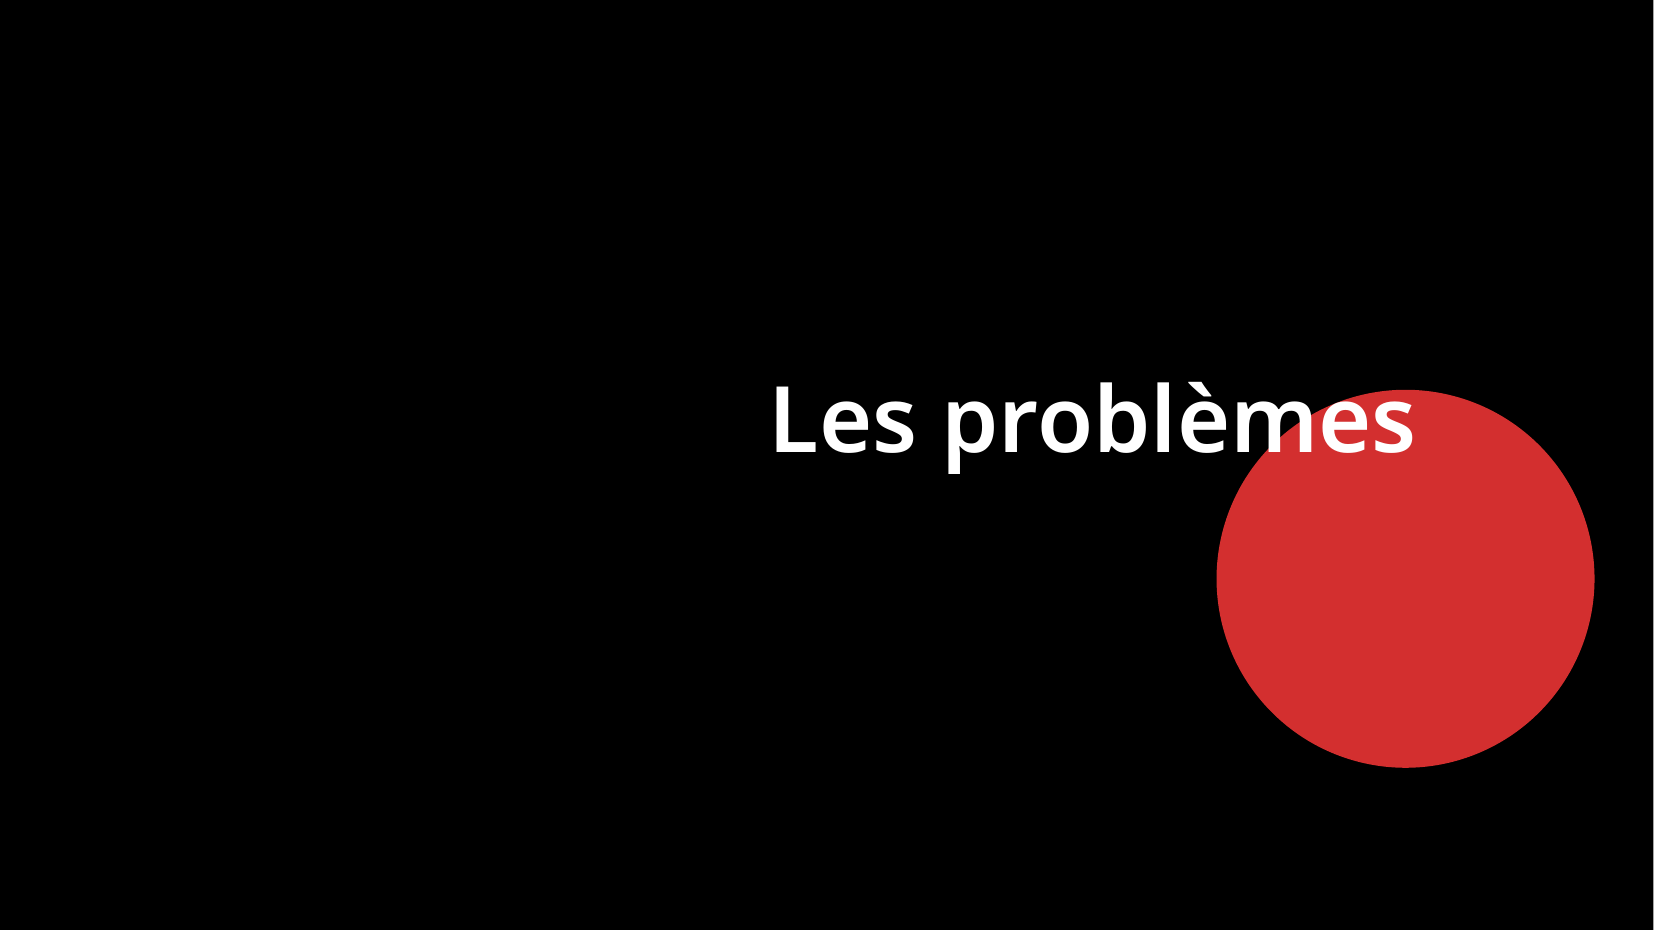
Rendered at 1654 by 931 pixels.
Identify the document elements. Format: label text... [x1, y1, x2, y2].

text_box [1254, 390, 1595, 768]
text_box Les problèmes [637, 354, 1418, 693]
